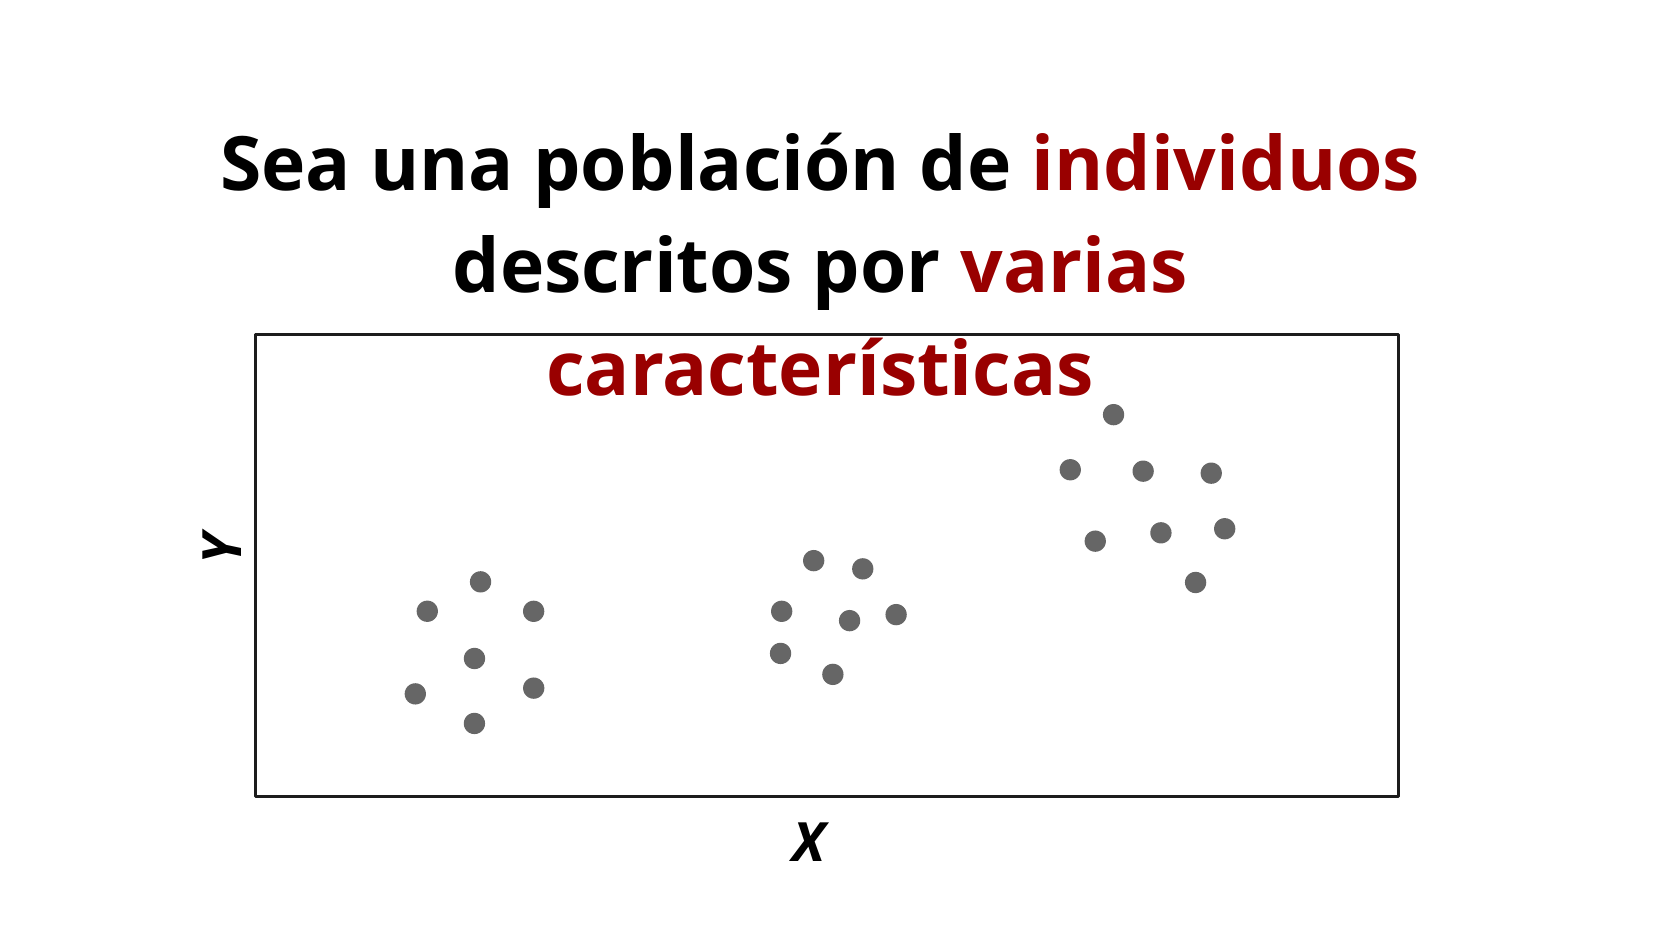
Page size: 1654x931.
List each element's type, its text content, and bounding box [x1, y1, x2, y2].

text_box [1184, 571, 1207, 594]
text_box [838, 609, 861, 632]
text_box [1214, 518, 1236, 540]
text_box [1102, 403, 1125, 426]
text_box [469, 571, 492, 593]
text_box [1084, 530, 1106, 552]
text_box [822, 663, 844, 686]
text_box X [701, 796, 917, 877]
text_box [769, 642, 792, 665]
text_box [523, 677, 545, 699]
text_box [771, 600, 793, 622]
text_box [852, 558, 874, 580]
text_box [1059, 459, 1081, 481]
text_box [404, 683, 426, 705]
text_box [1200, 462, 1222, 484]
text_box Sea una población de individuos descritos por varias características [201, 102, 1440, 303]
text_box [1132, 460, 1154, 482]
text_box [522, 600, 545, 622]
text_box [463, 647, 486, 670]
text_box [416, 600, 438, 622]
text_box Y [176, 441, 257, 657]
text_box [1150, 522, 1172, 544]
text_box [463, 712, 486, 735]
text_box [803, 549, 825, 572]
text_box [885, 603, 907, 626]
